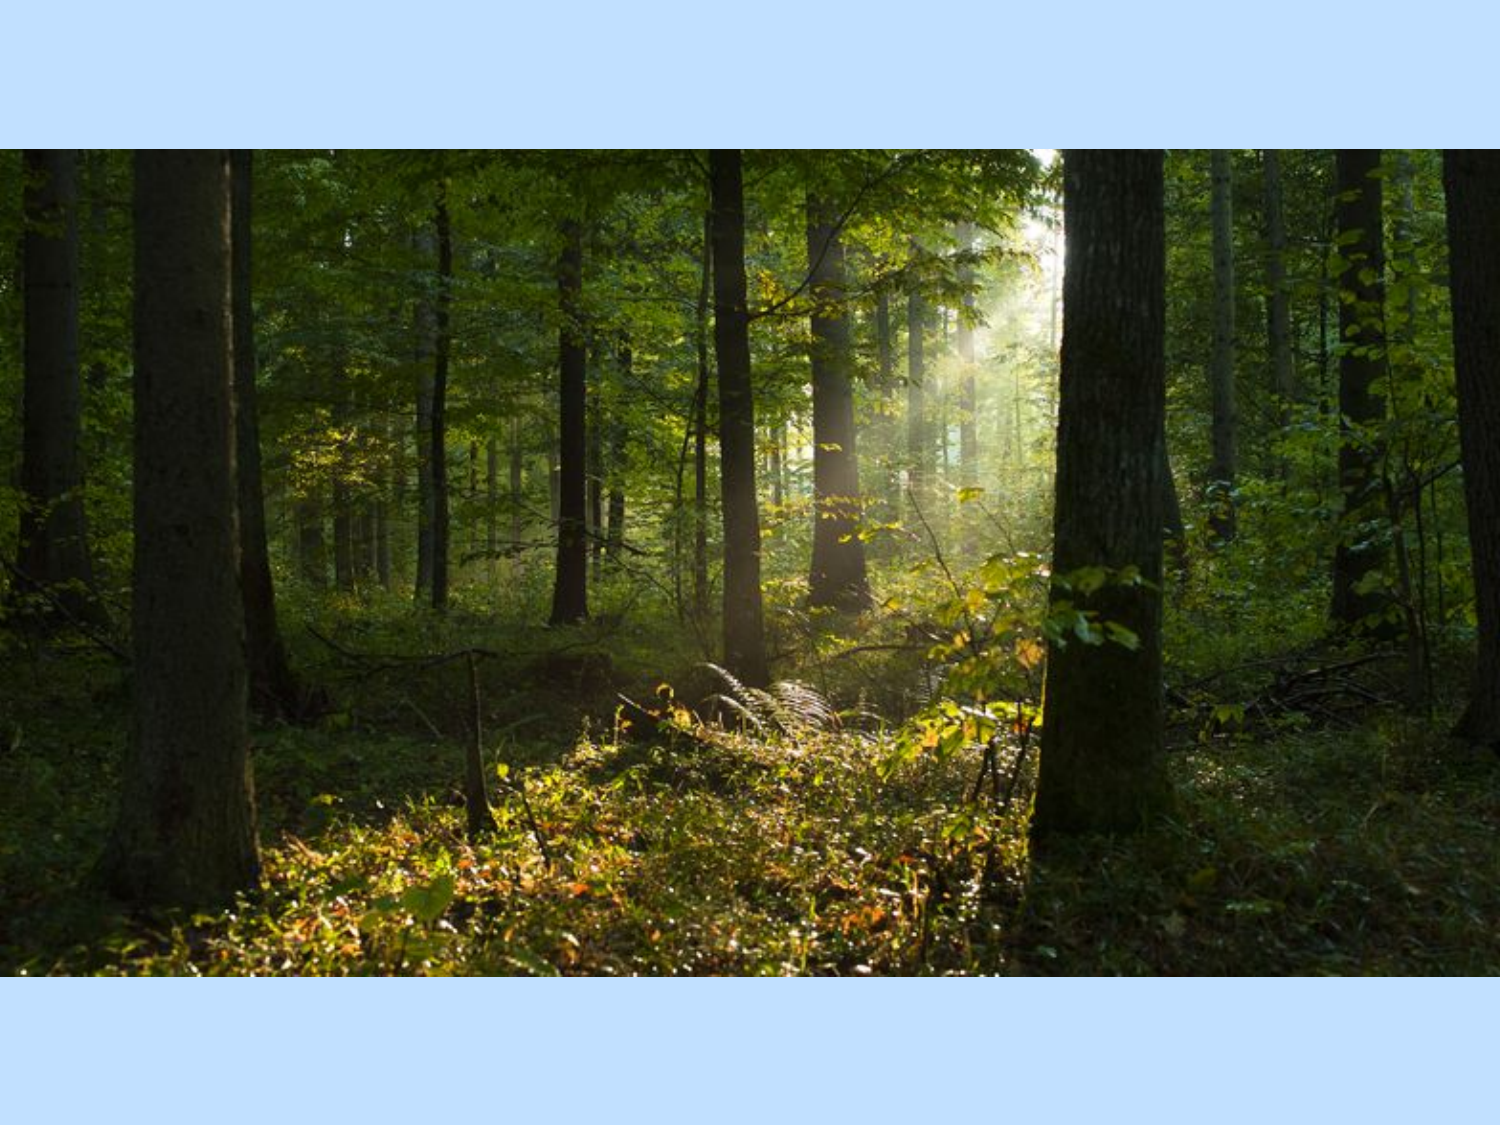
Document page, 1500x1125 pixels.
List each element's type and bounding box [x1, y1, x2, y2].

picture [0, 149, 1500, 977]
